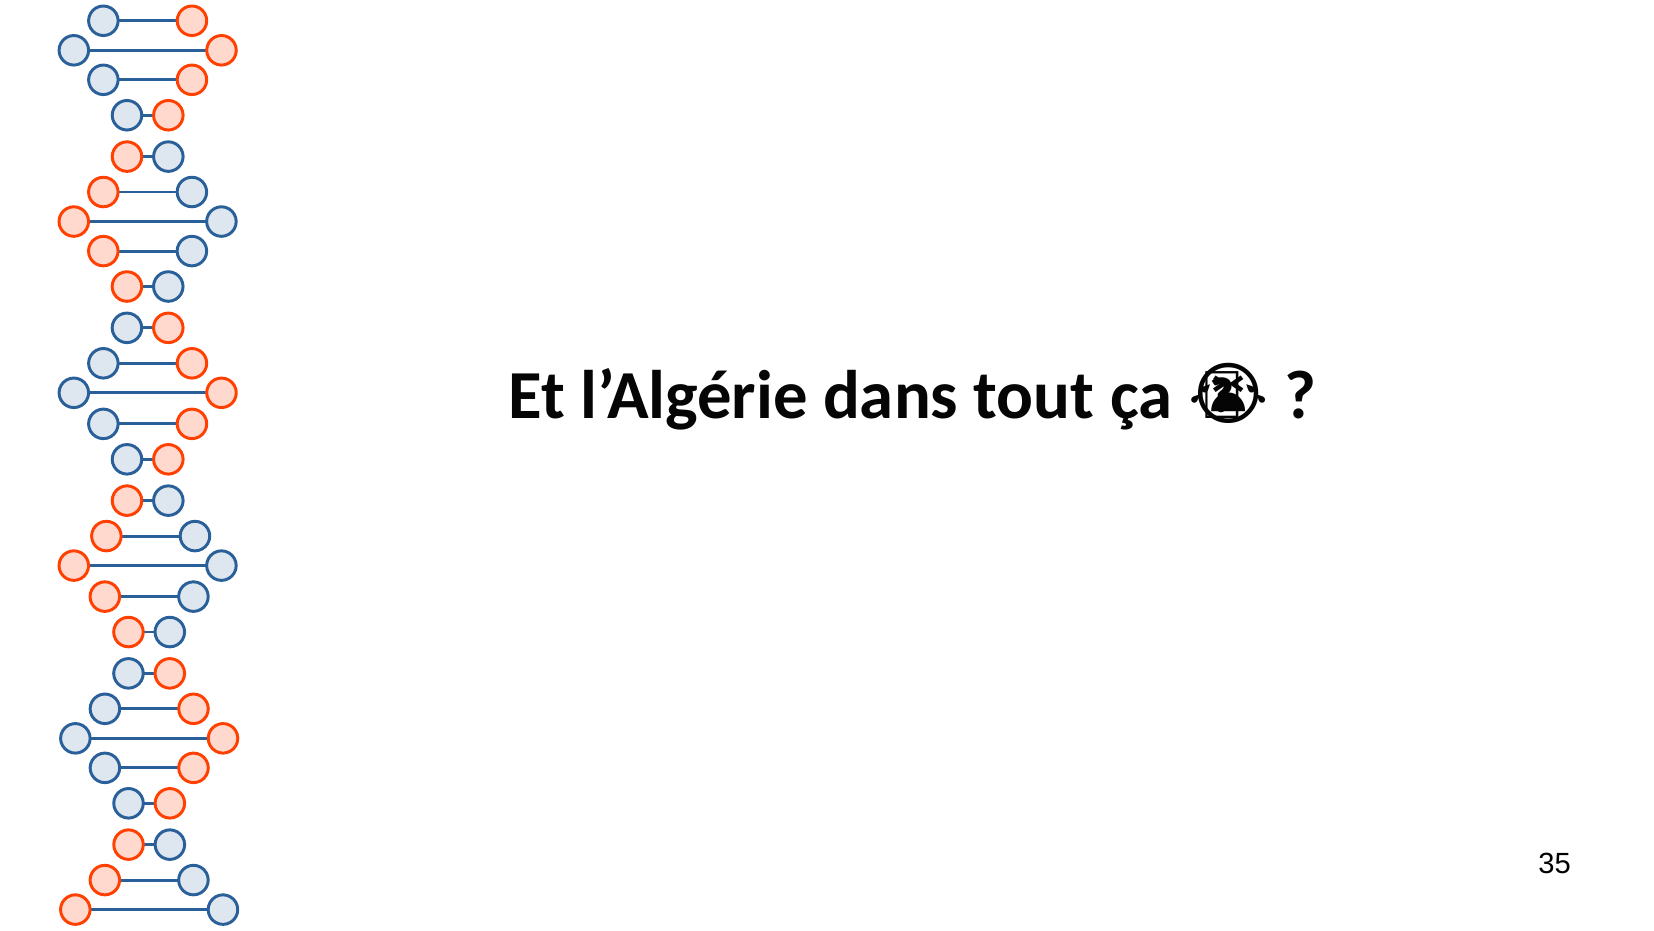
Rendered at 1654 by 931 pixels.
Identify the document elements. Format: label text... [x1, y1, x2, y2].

title Et l’Algérie dans tout ça 🤣 😭? [265, 324, 1595, 479]
